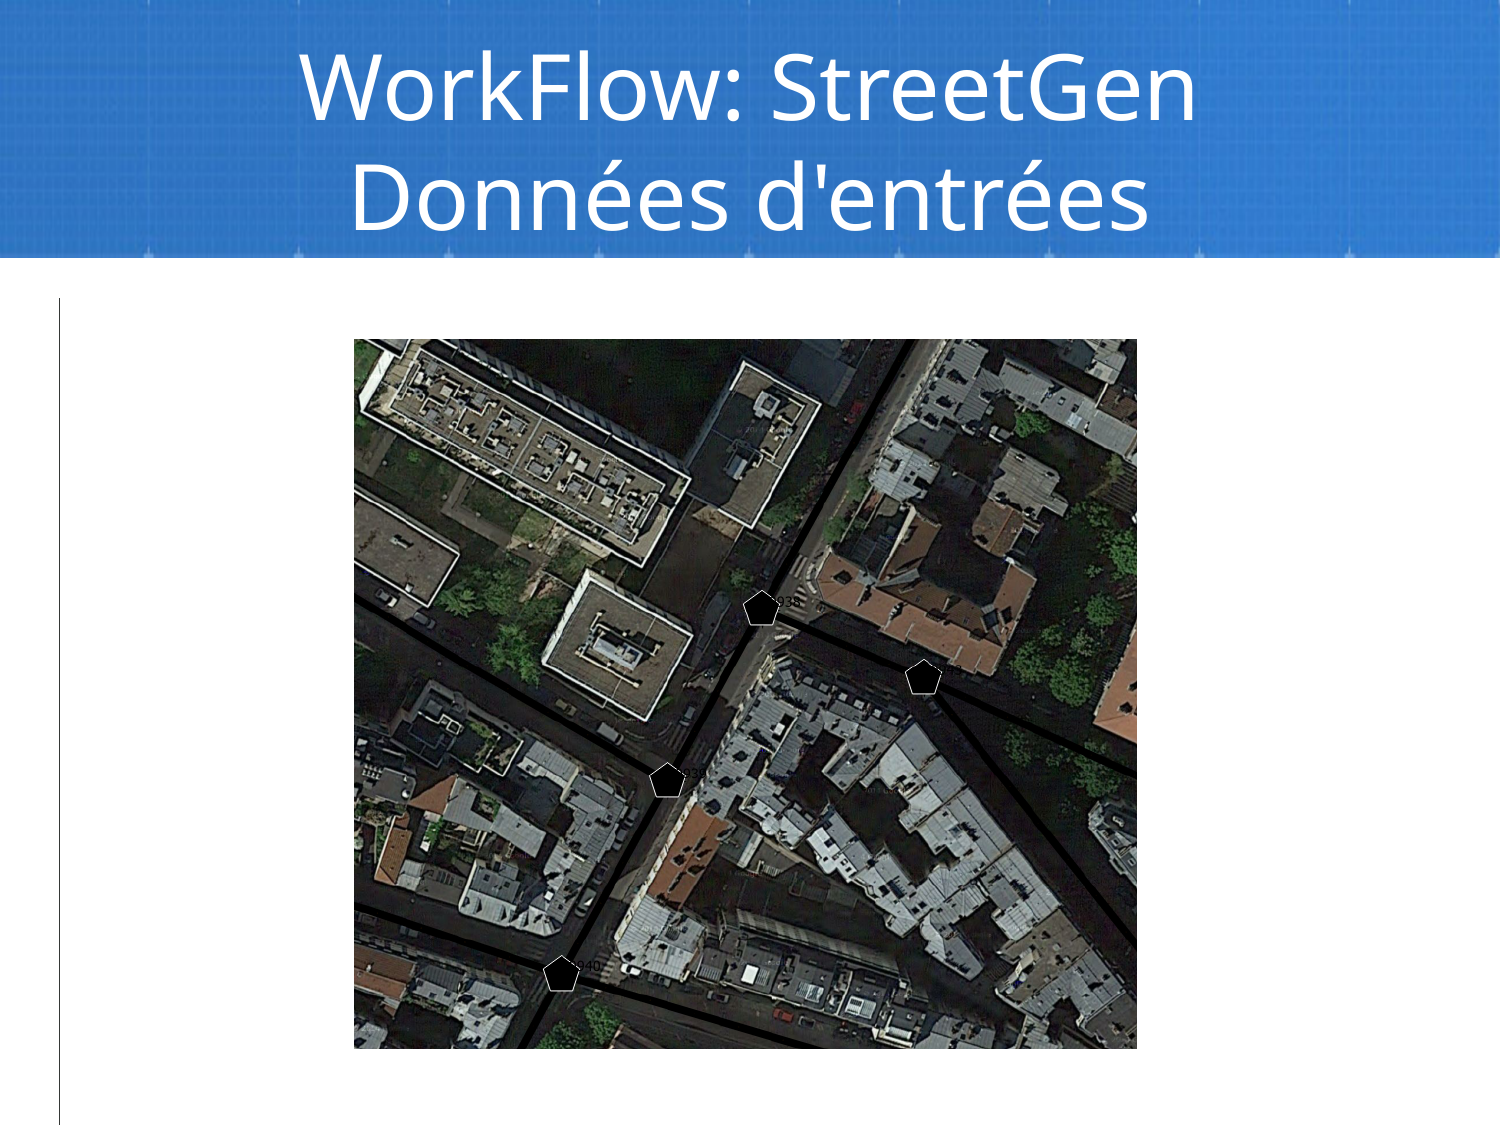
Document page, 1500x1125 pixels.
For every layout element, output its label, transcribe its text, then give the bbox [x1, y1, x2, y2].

picture [0, 0, 1500, 258]
picture [354, 339, 1137, 1049]
title WorkFlow: StreetGen Données d'entrées [35, 45, 1465, 233]
